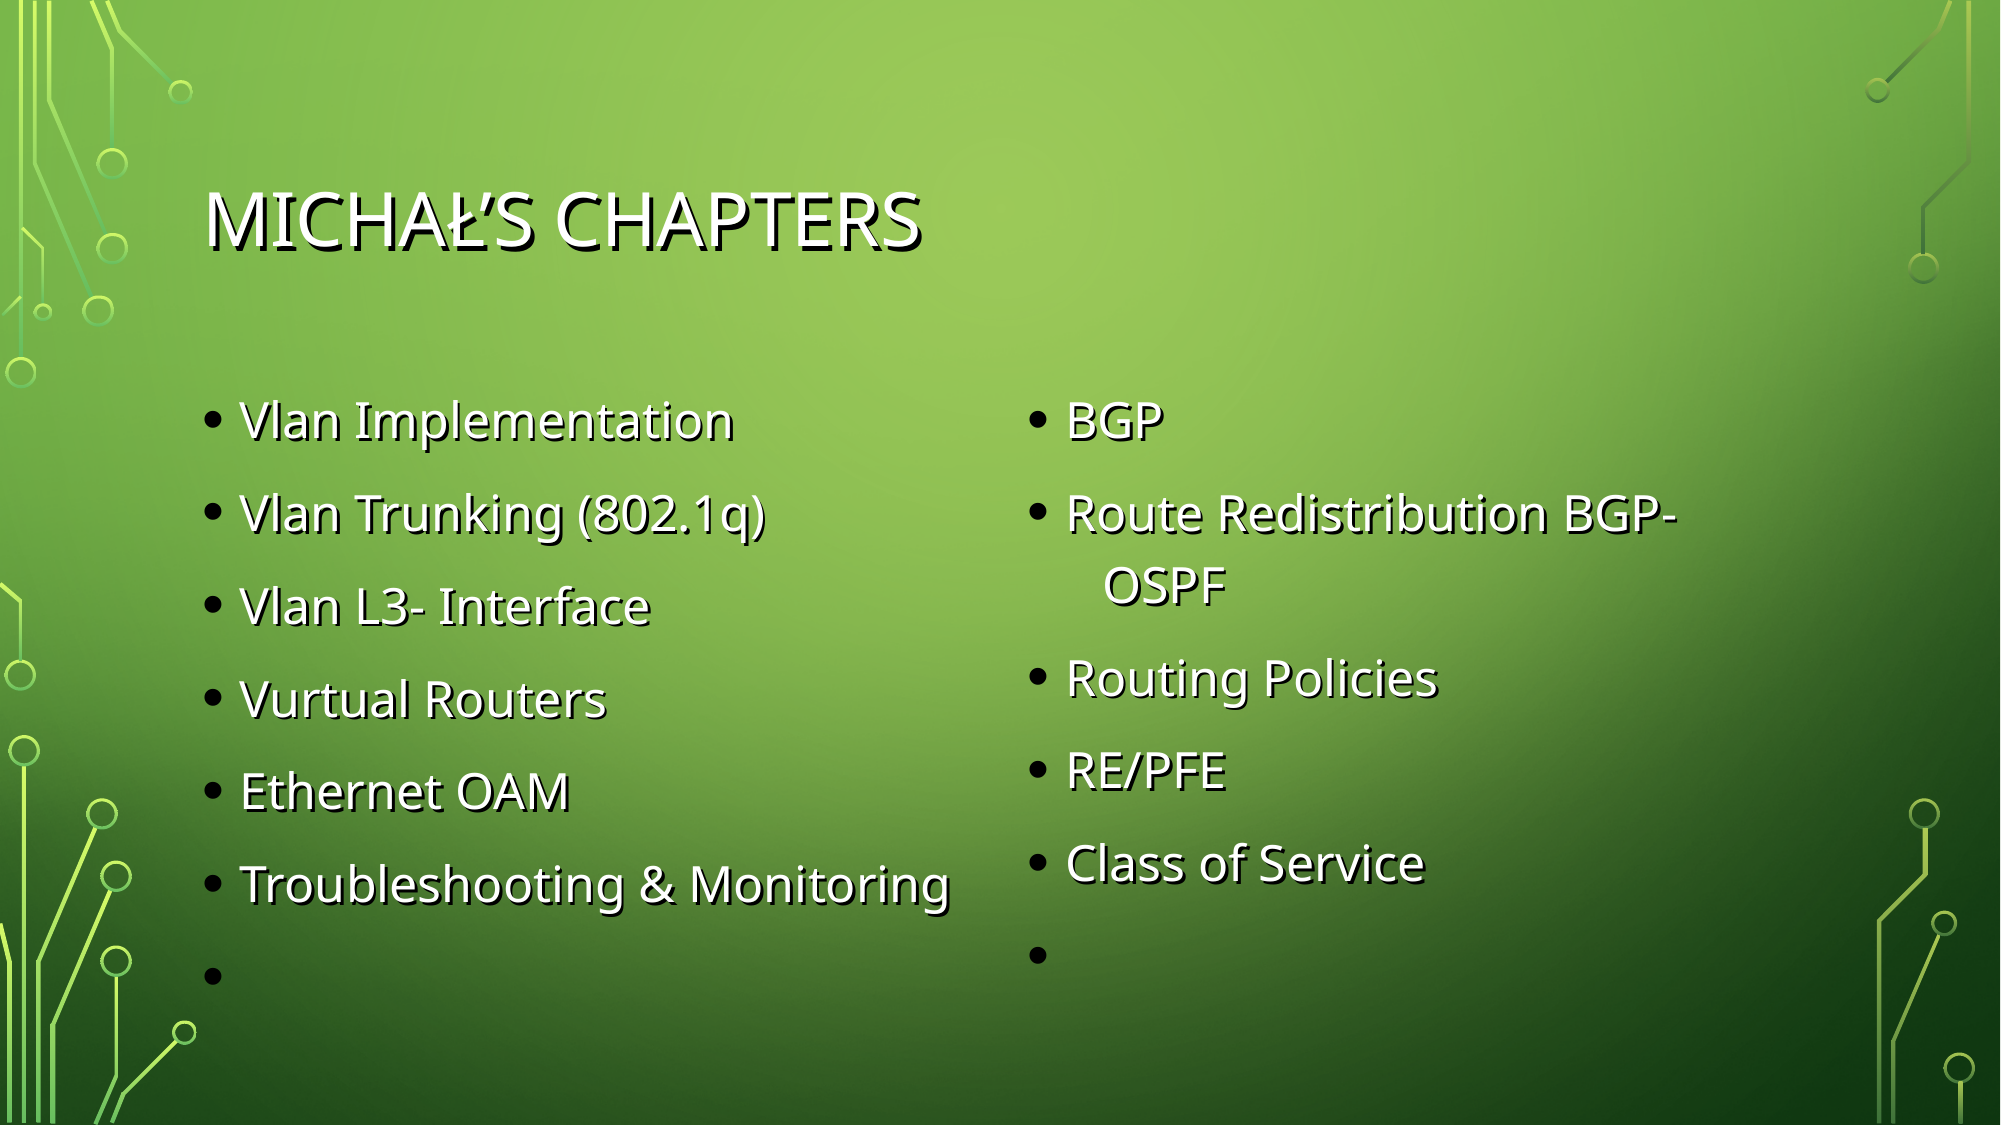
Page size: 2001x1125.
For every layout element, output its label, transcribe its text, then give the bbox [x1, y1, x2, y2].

list BGP Route Redistribution BGP-OSPF Routing Policies RE/PFE Class of Service [1012, 369, 1813, 951]
list Vlan Implementation Vlan Trunking (802.1q) Vlan L3- Interface Vurtual Routers Ethernet OAM Troubleshooting & Monitoring [187, 369, 988, 951]
title Michał’s Chapters [187, 101, 1813, 344]
